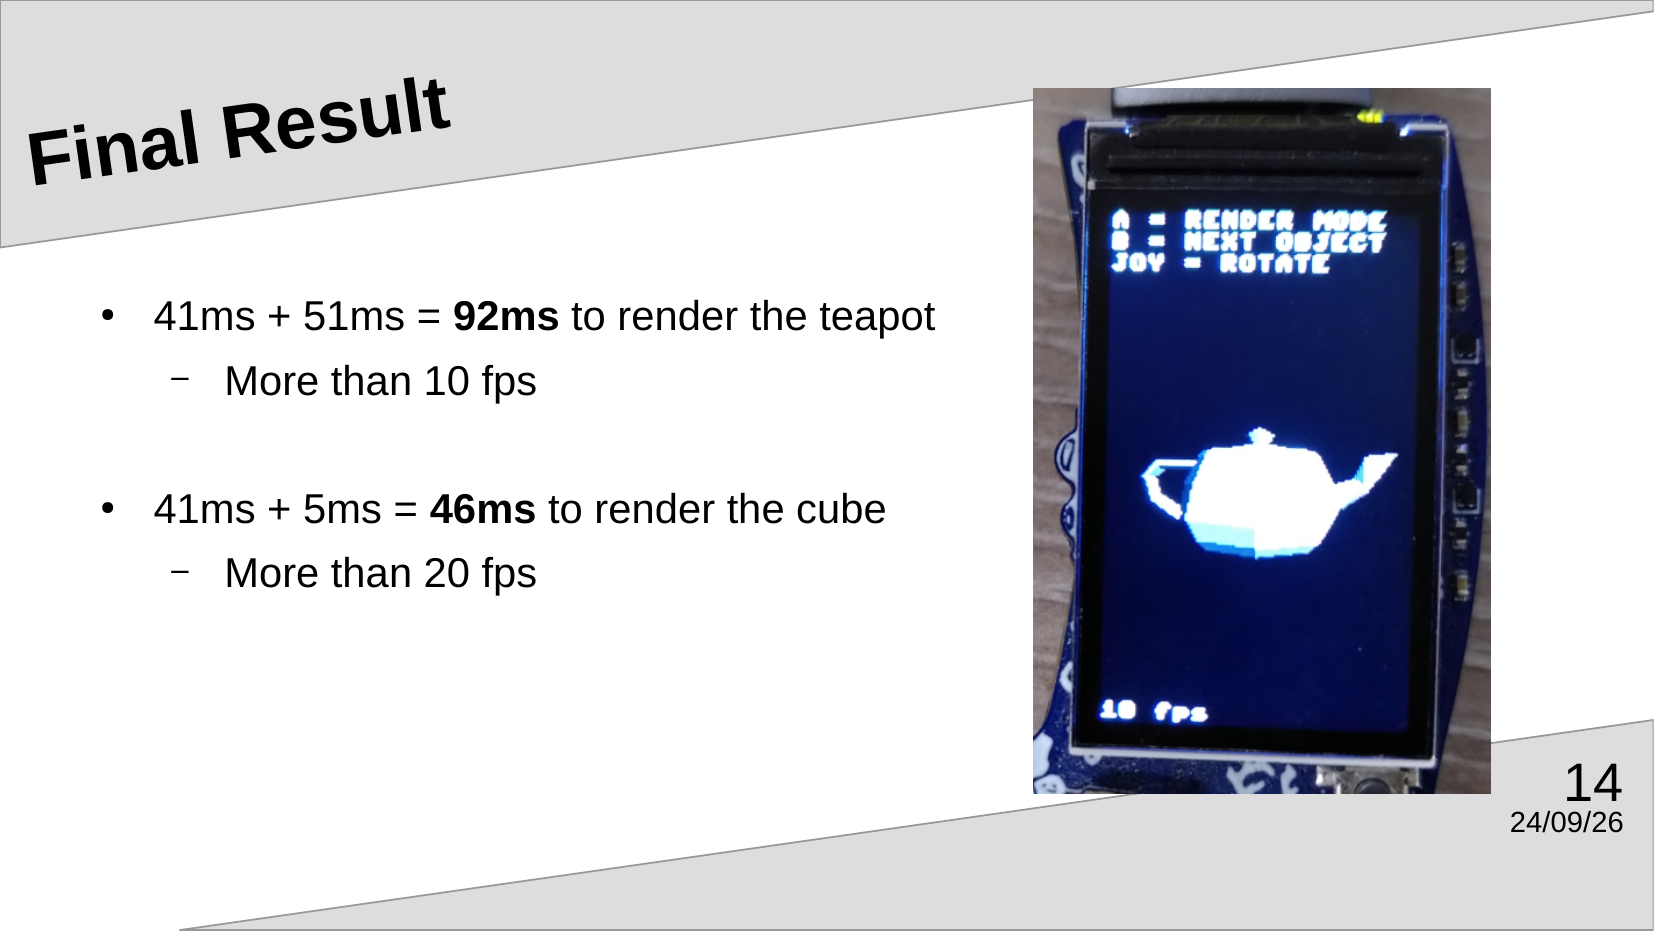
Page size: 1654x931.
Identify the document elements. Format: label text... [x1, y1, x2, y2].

list 41ms + 51ms = 92ms to render the teapot More than 10 fps 41ms + 5ms = 46ms to render the cube More than 20 fps [82, 292, 1447, 833]
picture [1033, 88, 1491, 794]
title Final Result [16, 0, 1501, 239]
